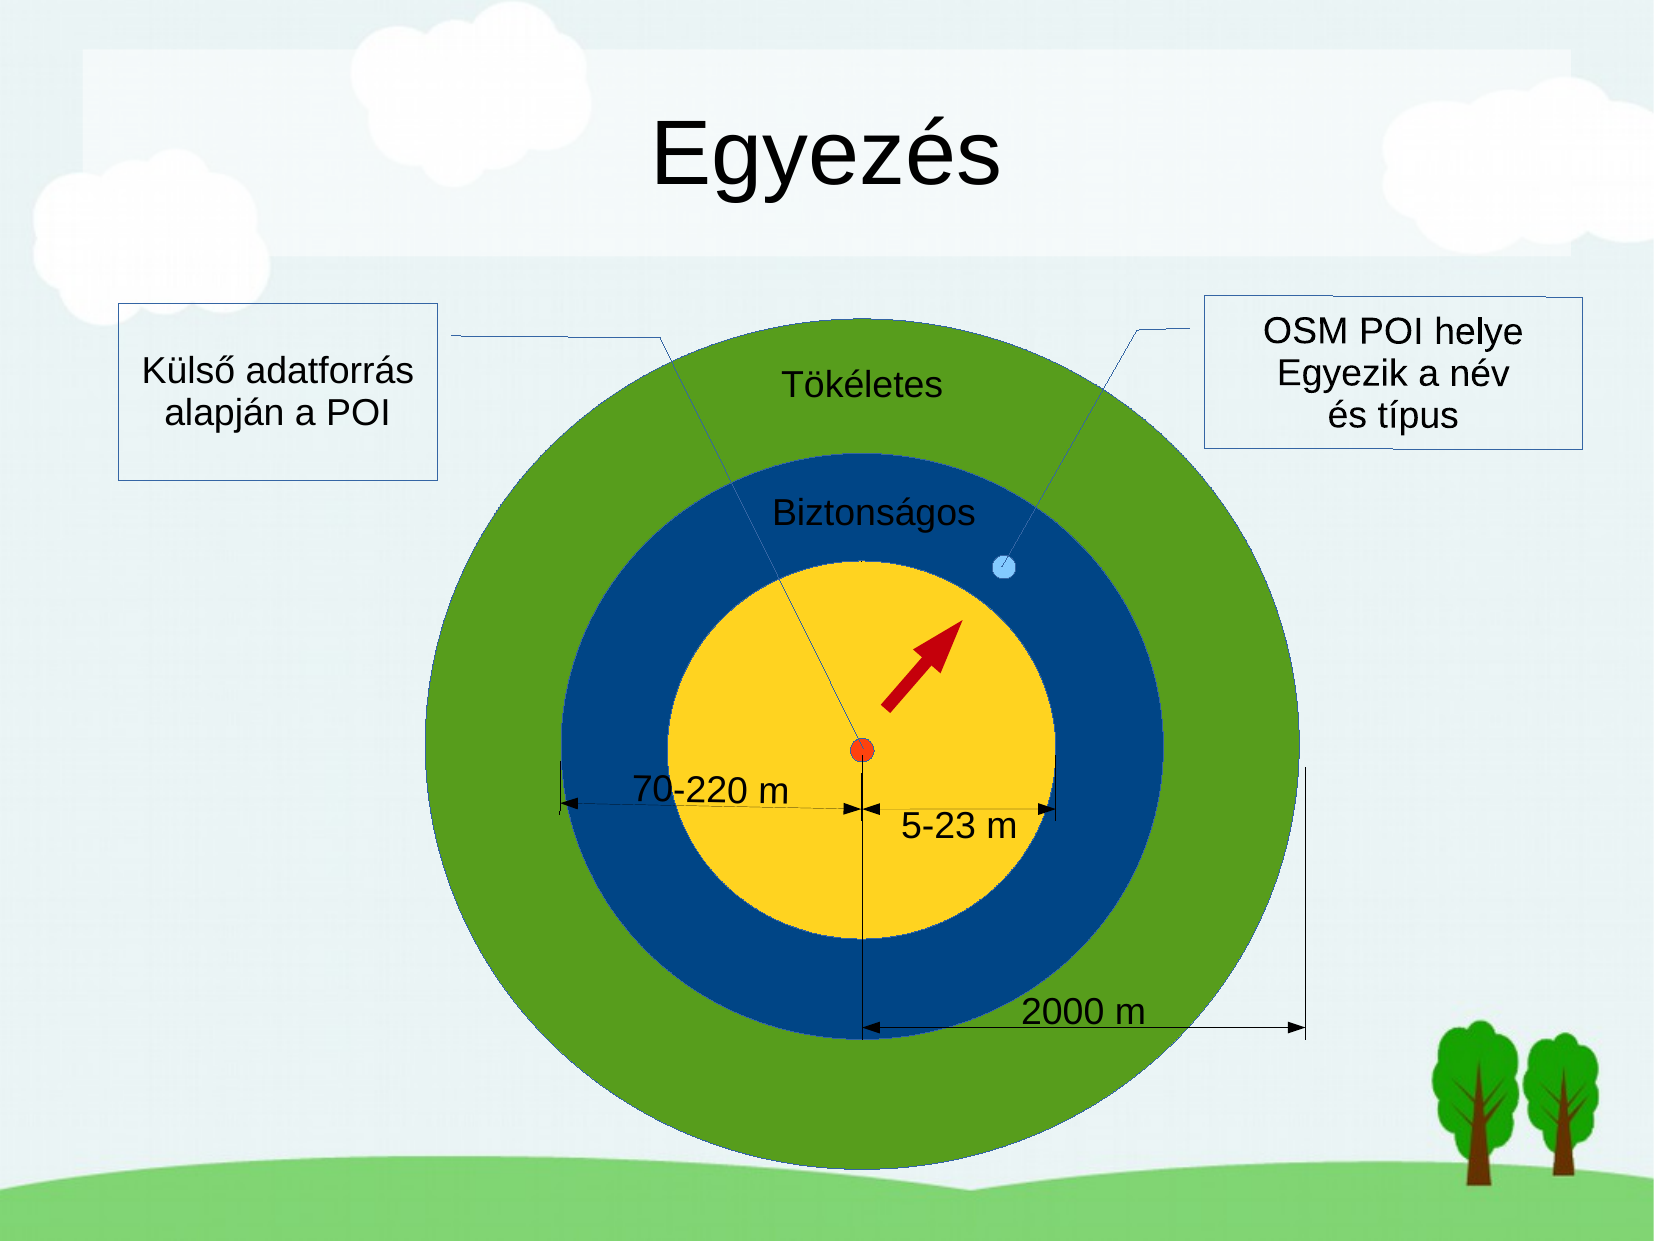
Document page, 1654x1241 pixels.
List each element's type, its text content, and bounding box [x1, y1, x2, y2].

picture [0, 0, 1654, 1241]
text_box [425, 318, 1300, 1170]
title Egyezés [82, 49, 1571, 257]
text_box OSM POI helye Egyezik a név és típus [1204, 295, 1583, 450]
text_box Külső adatforrás alapján a POI [119, 303, 437, 480]
text_box Biztonságos [755, 484, 993, 544]
text_box Tökéletes [755, 356, 969, 414]
